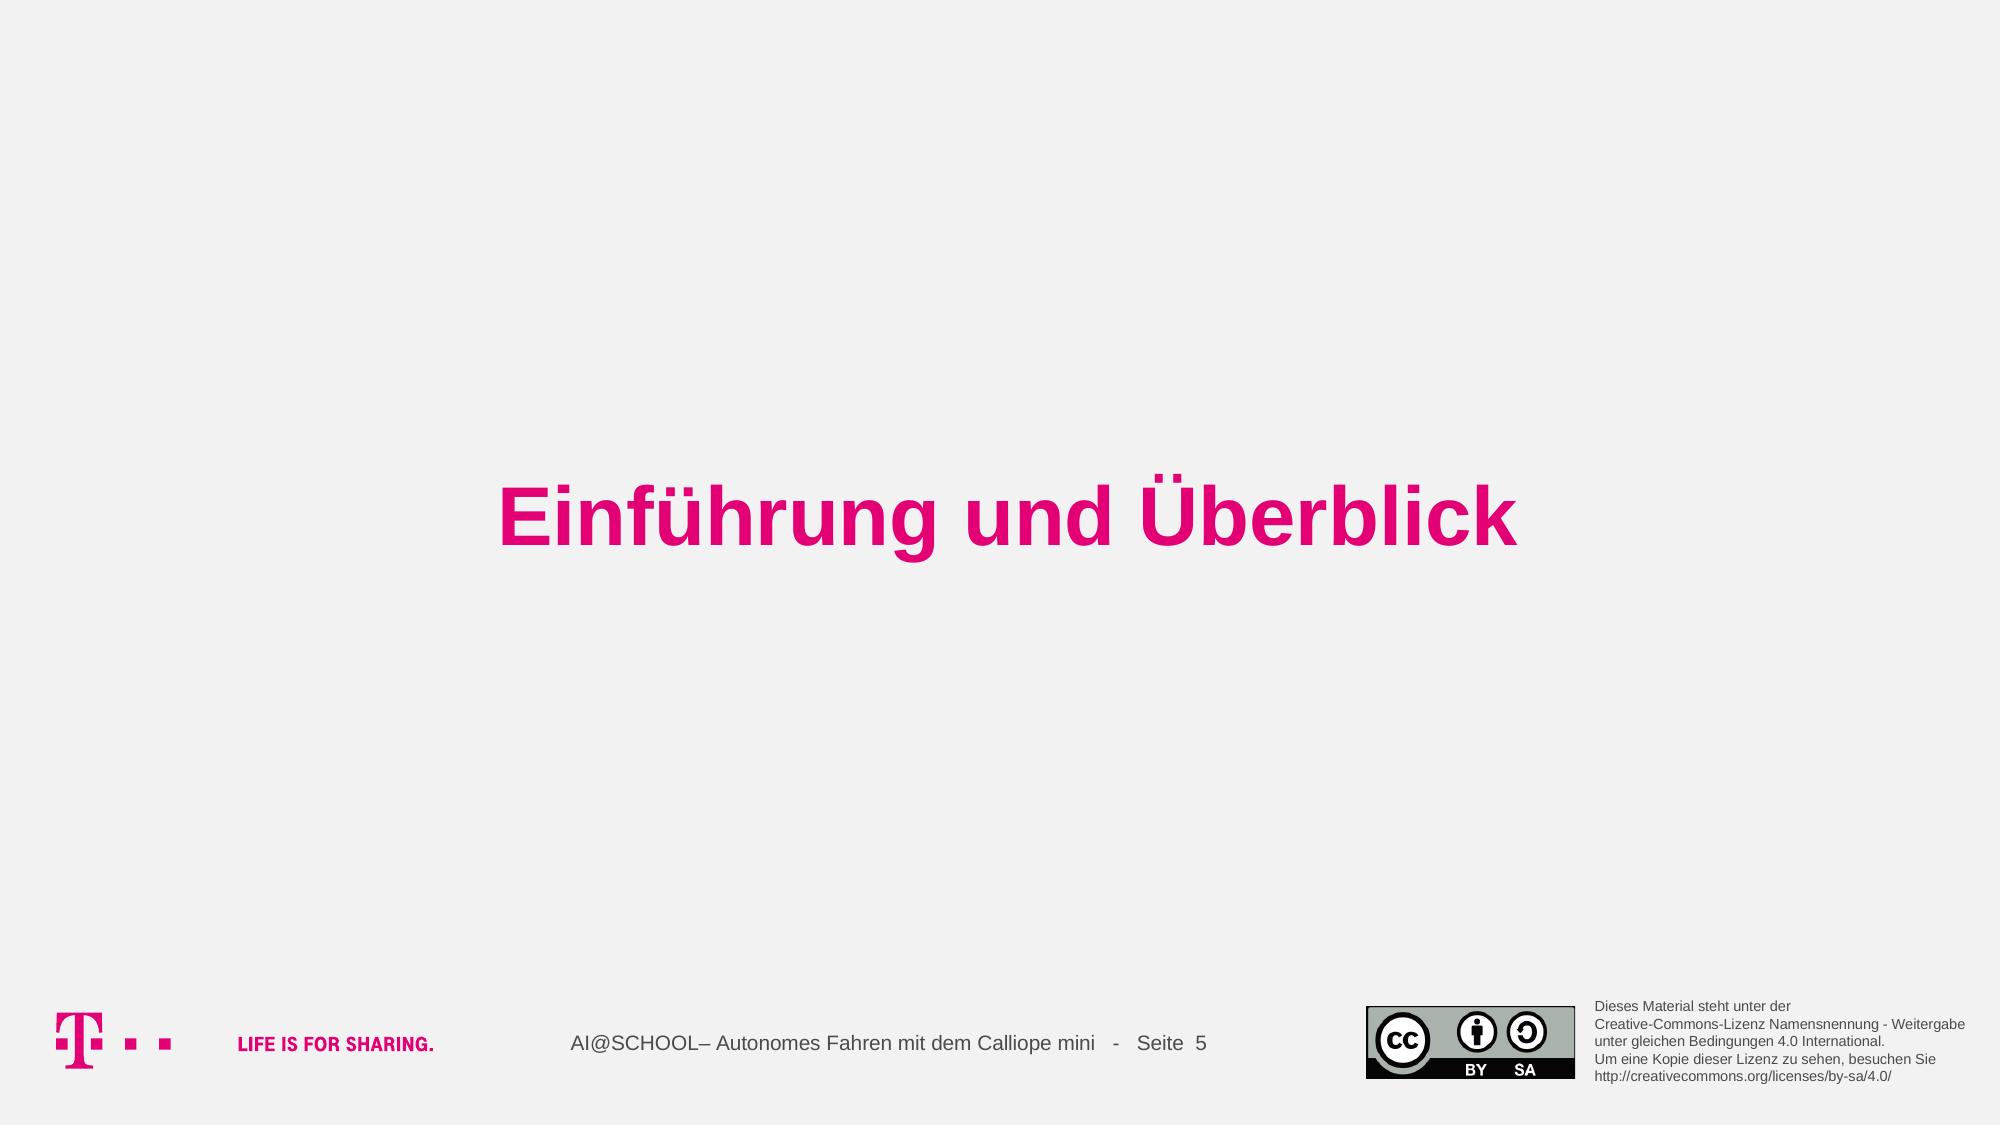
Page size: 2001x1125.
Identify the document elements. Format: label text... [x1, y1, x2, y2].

title Einführung und Überblick [427, 473, 1573, 619]
